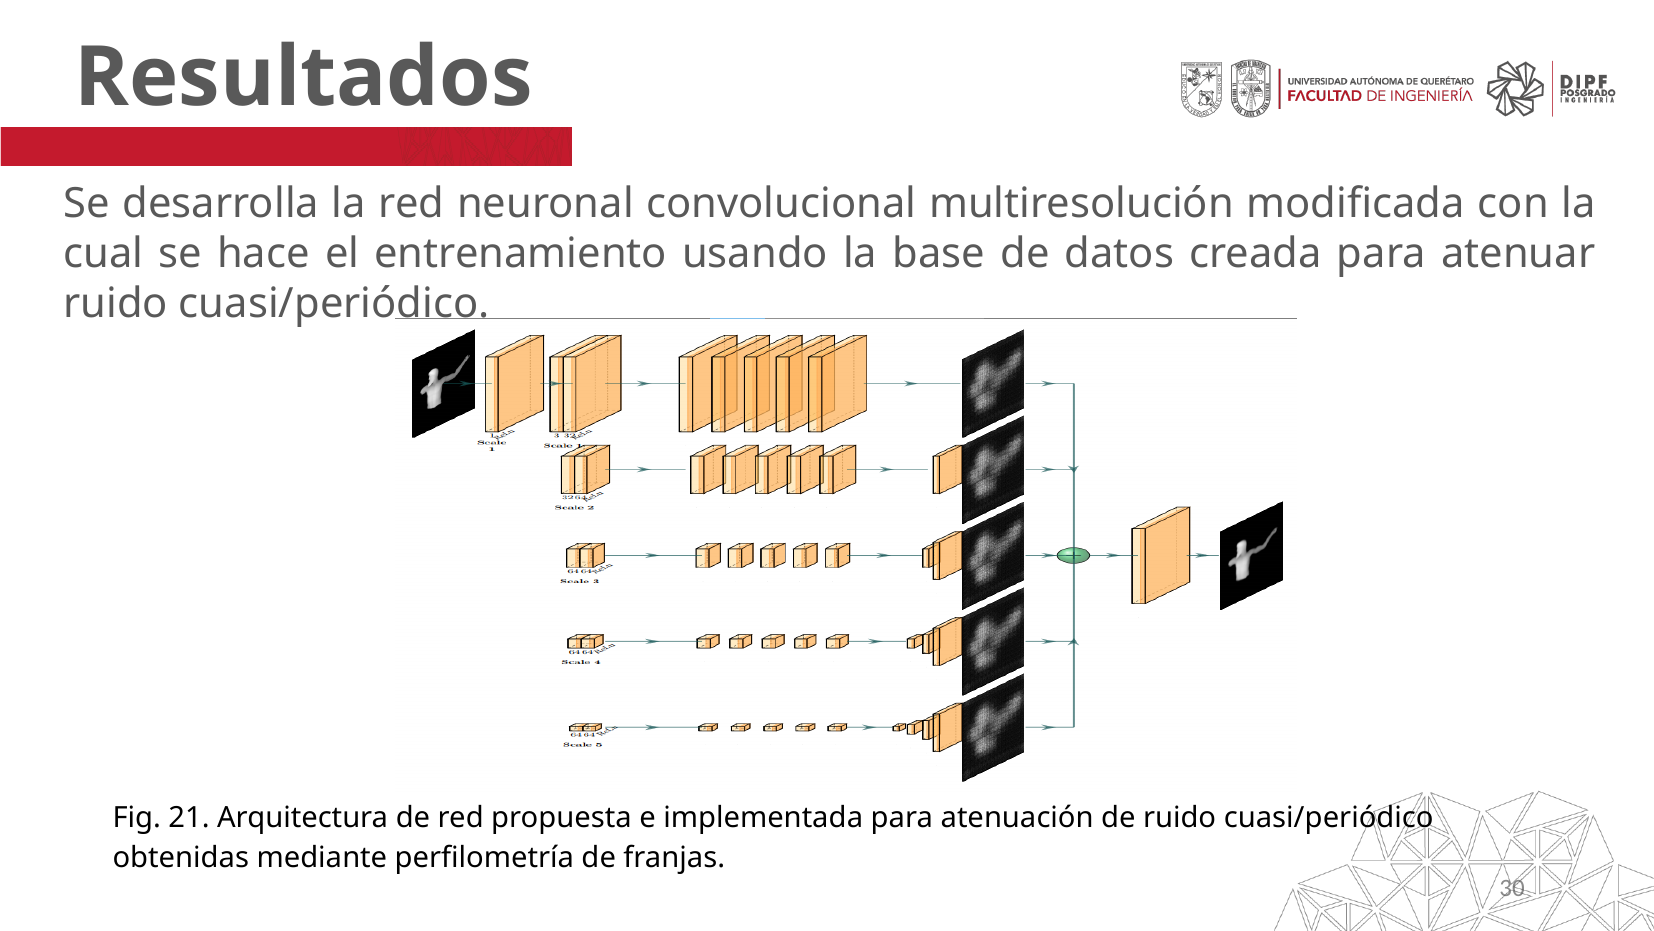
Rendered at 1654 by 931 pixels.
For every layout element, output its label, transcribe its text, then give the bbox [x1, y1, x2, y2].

picture [1176, 54, 1620, 133]
picture [0, 127, 572, 166]
text_box Resultados [54, 11, 572, 127]
text_box Se desarrolla la red neuronal convolucional multiresolución modificada con la cual se hace el entrenamiento usando la base de datos creada para atenuar ruido cuasi/periódico. [48, 168, 1612, 333]
text_box Fig. 21. Arquitectura de red propuesta e implementada para atenuación de ruido cuasi/periódico obtenidas mediante perfilometría de franjas. [97, 788, 1536, 873]
picture [395, 318, 1654, 931]
